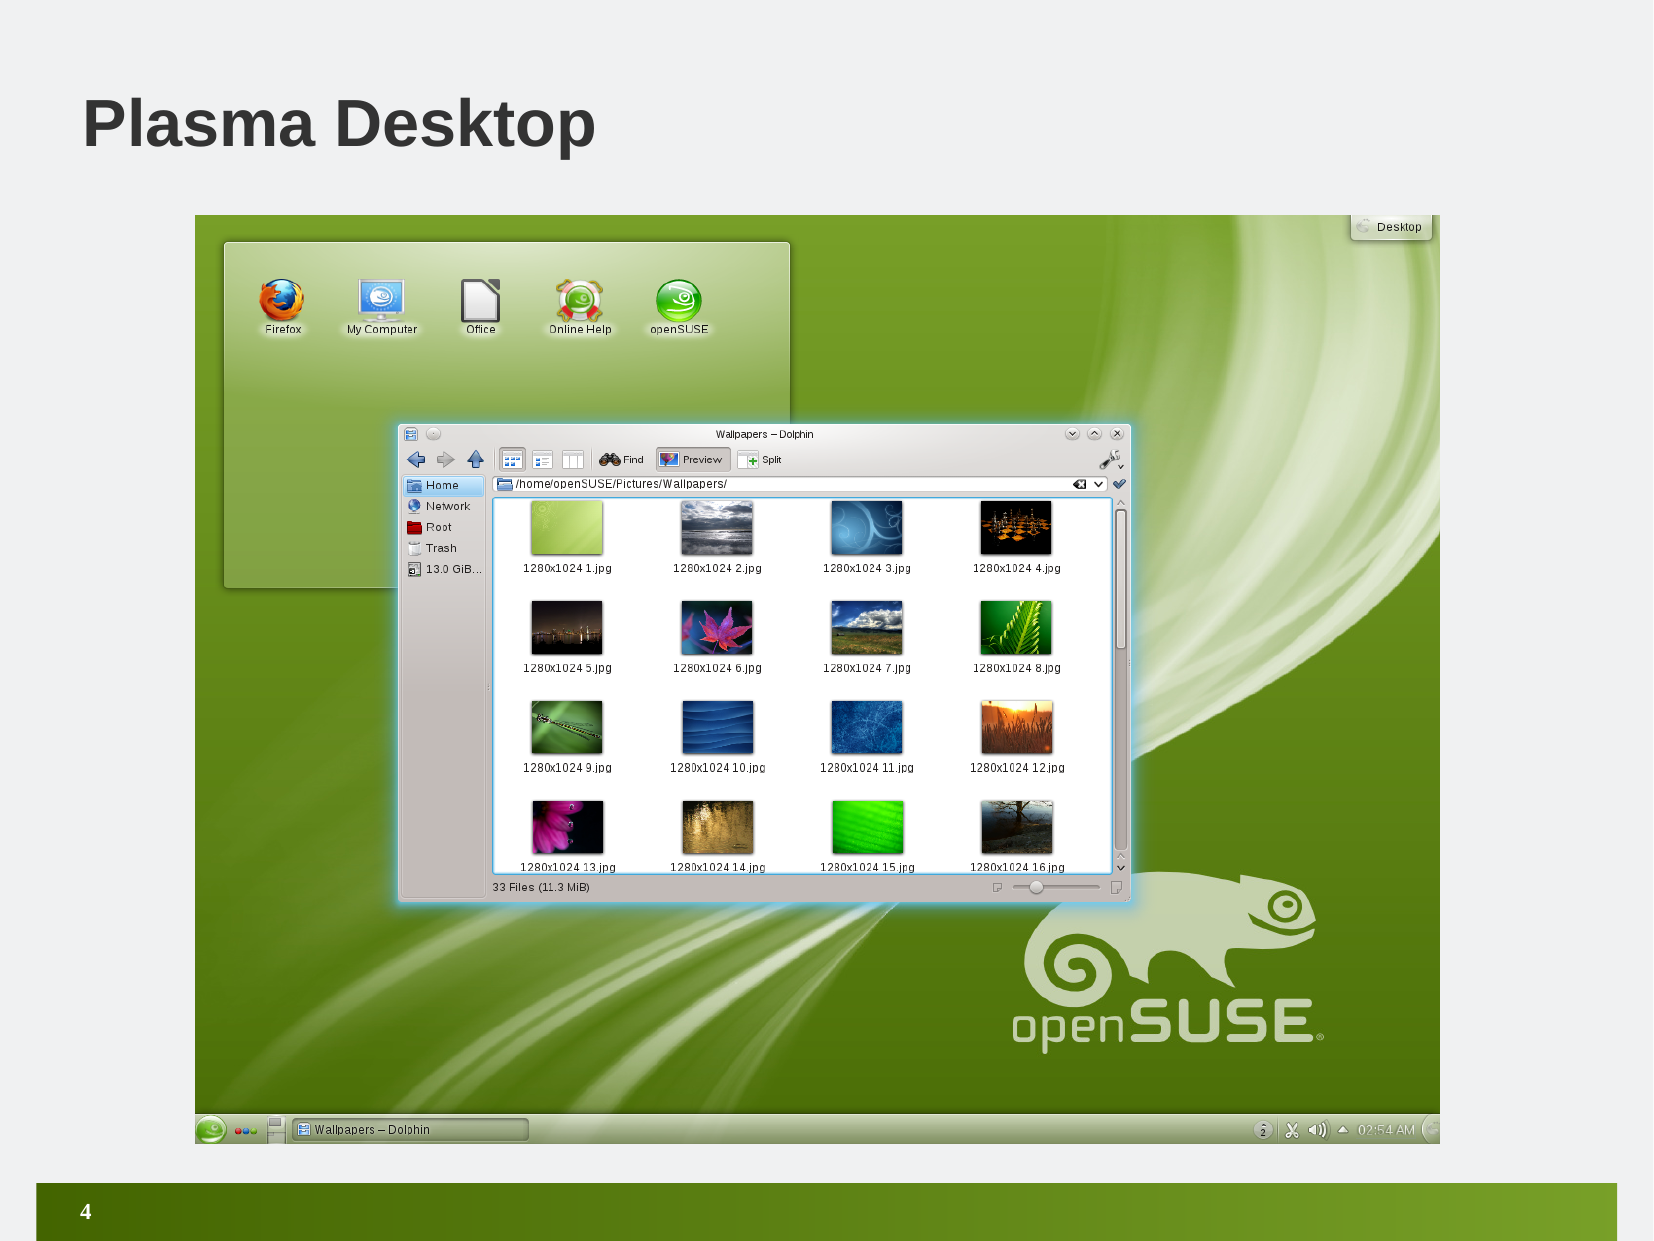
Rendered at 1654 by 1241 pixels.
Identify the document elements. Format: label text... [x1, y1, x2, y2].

title Plasma Desktop [82, 49, 1571, 198]
picture [0, 0, 1654, 1241]
